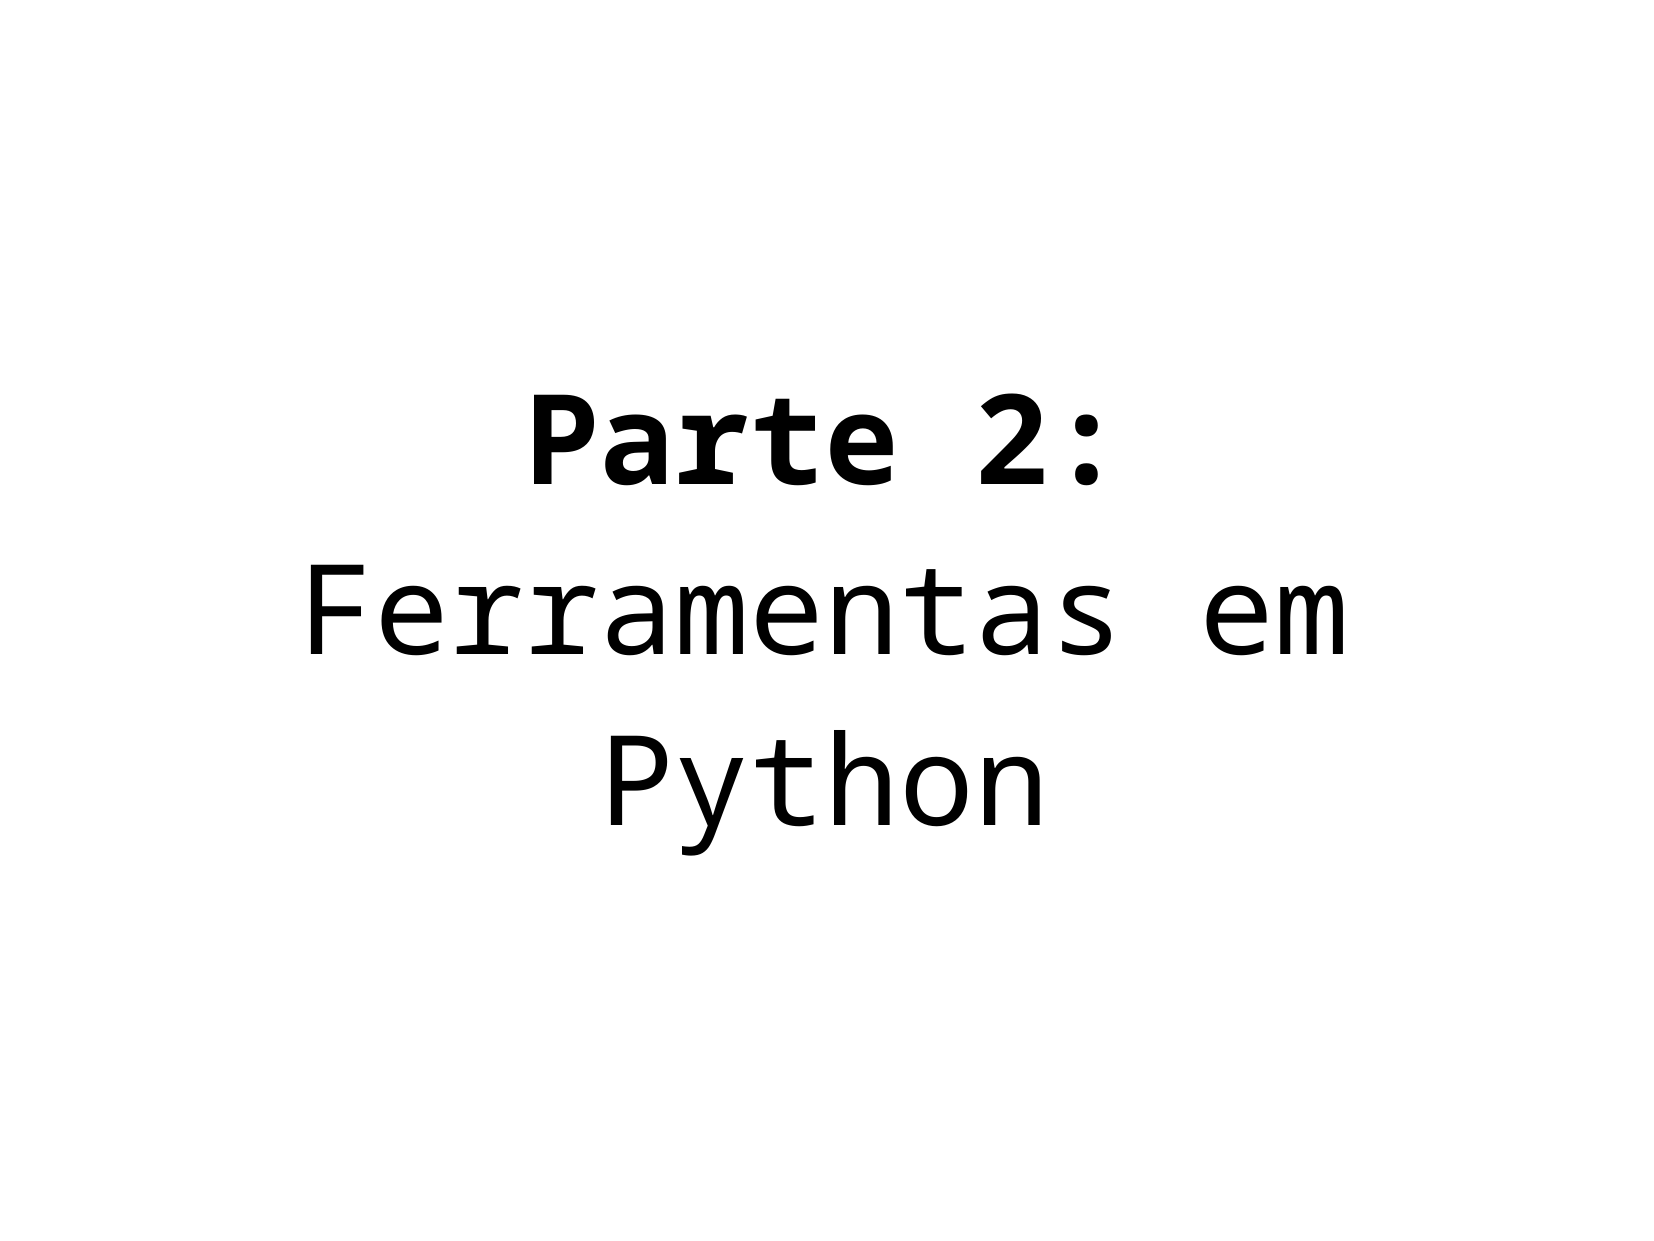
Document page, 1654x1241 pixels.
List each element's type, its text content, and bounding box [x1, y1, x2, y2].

text_box Parte 2: Ferramentas em Python [187, 343, 1462, 796]
